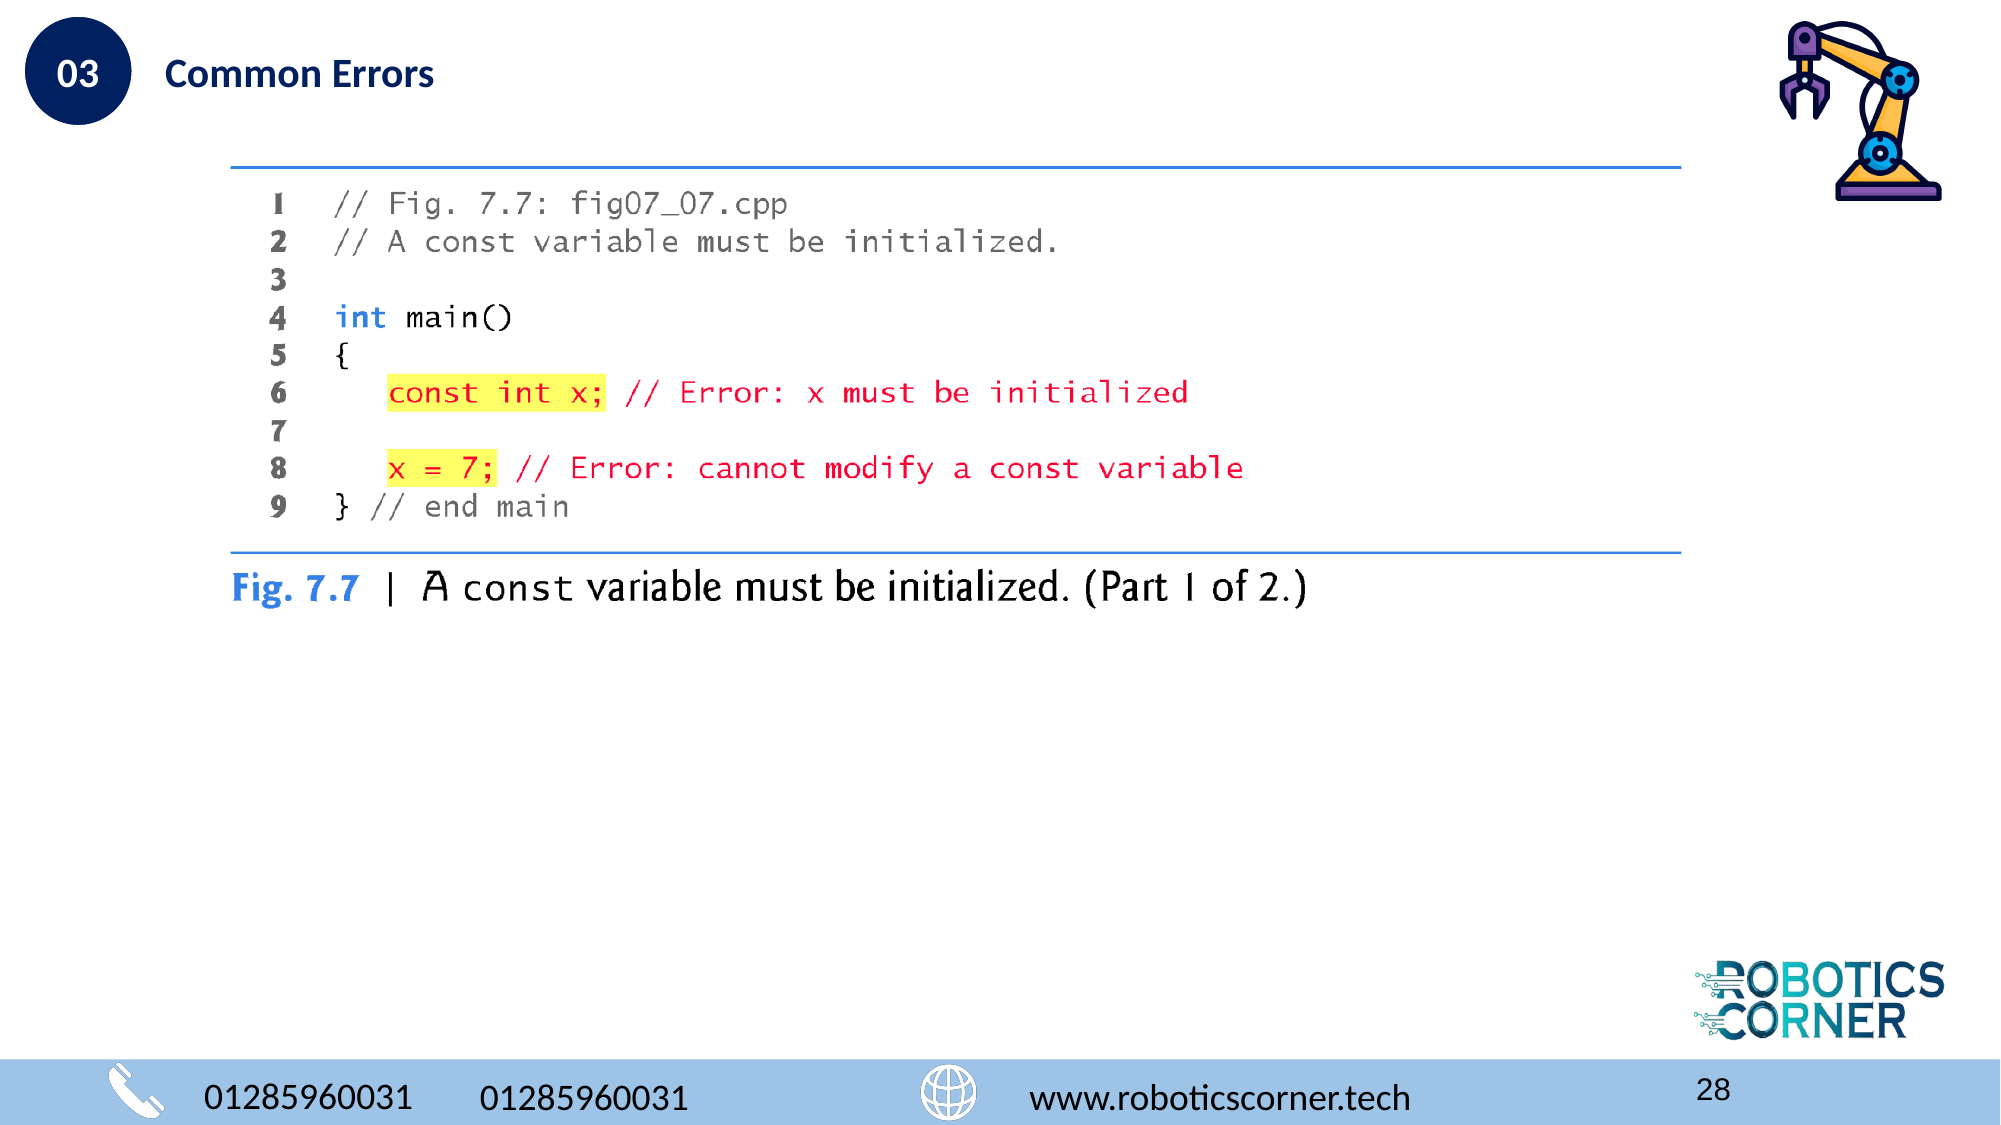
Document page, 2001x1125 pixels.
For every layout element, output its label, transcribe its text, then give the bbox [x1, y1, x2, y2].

text_box 03 [22, 14, 134, 128]
text_box <number> [1681, 1065, 1861, 1115]
text_box Common Errors [150, 38, 622, 103]
picture [4, 21, 1953, 1125]
